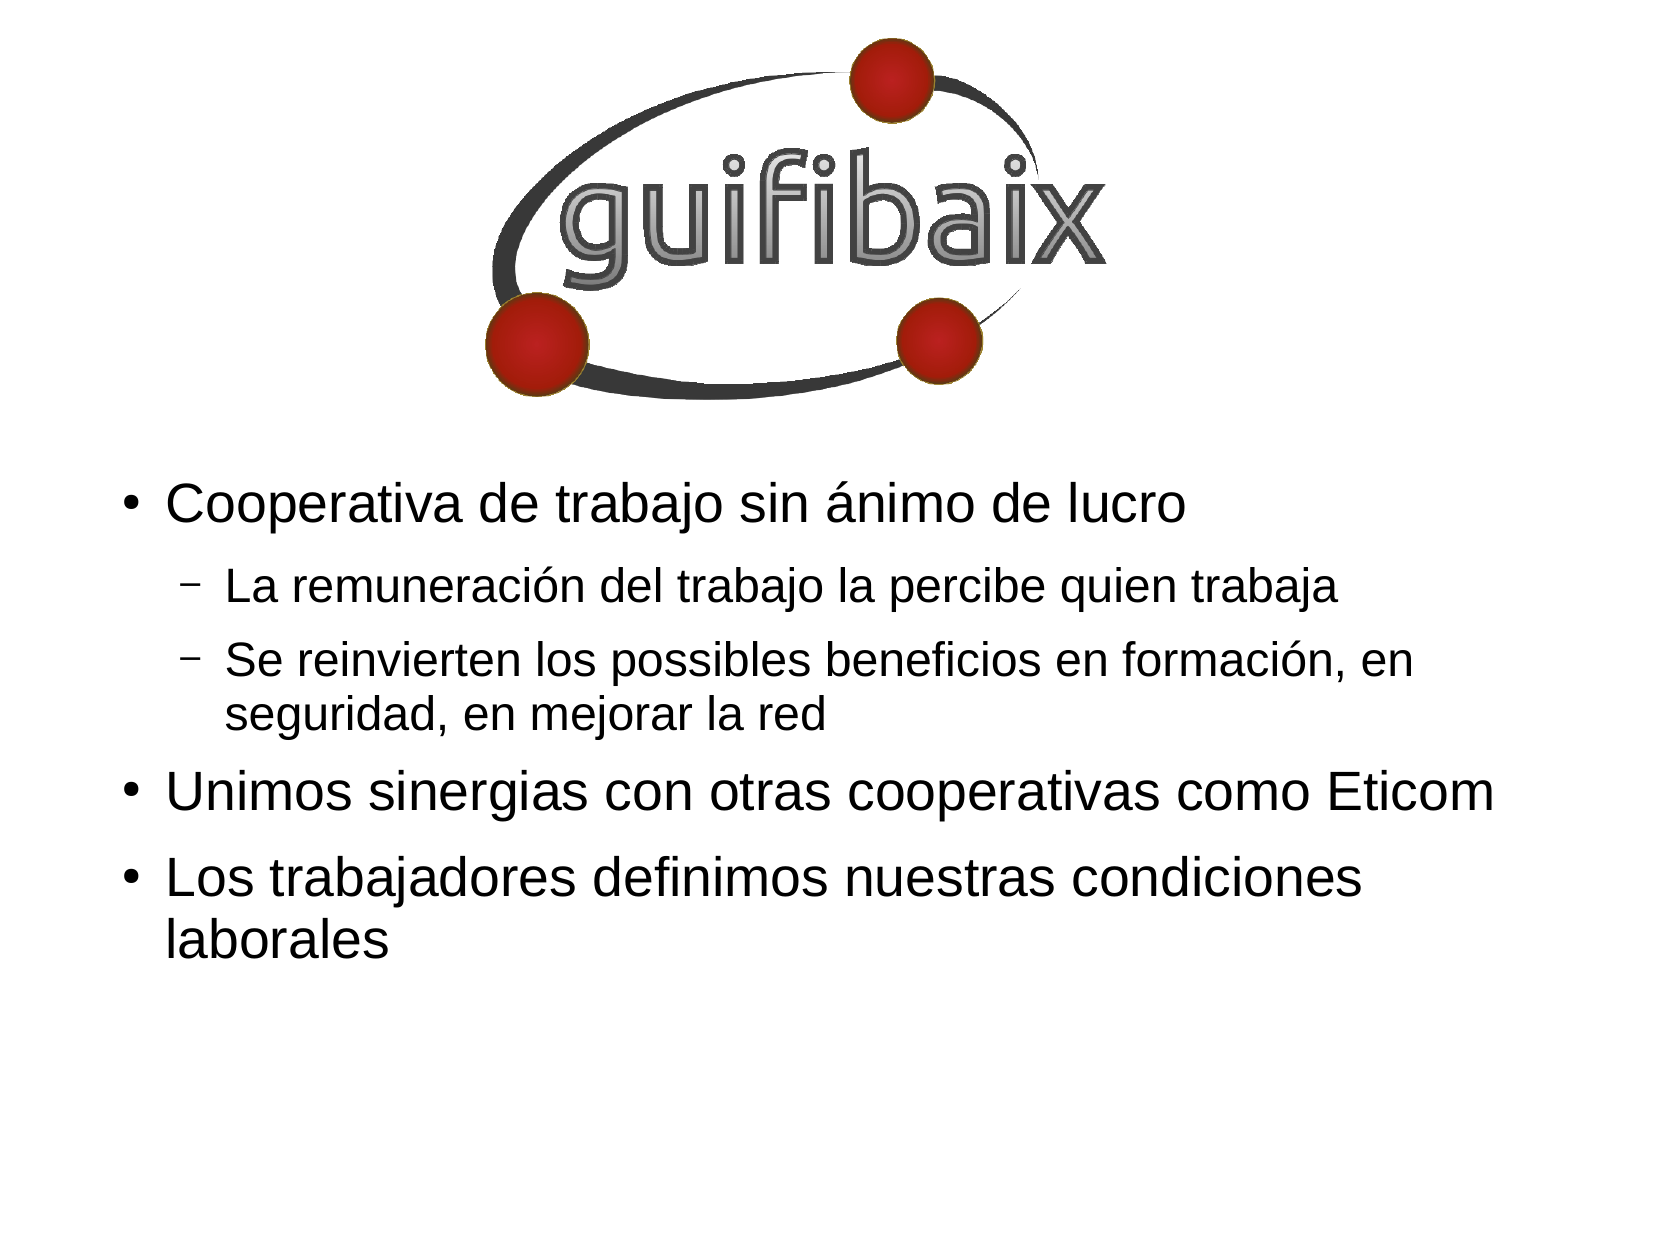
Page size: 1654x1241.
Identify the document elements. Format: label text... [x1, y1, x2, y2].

picture [437, 23, 1164, 415]
list [845, 290, 1572, 1010]
list Cooperativa de trabajo sin ánimo de lucro La remuneración del trabajo la percibe quien trabaja Se reinvierten los possibles beneficios en formación, en seguridad, en mejorar la red Unimos sinergias con otras cooperativas como Eticom Los trabajadores definimos nuestras condiciones laborales [106, 472, 845, 981]
